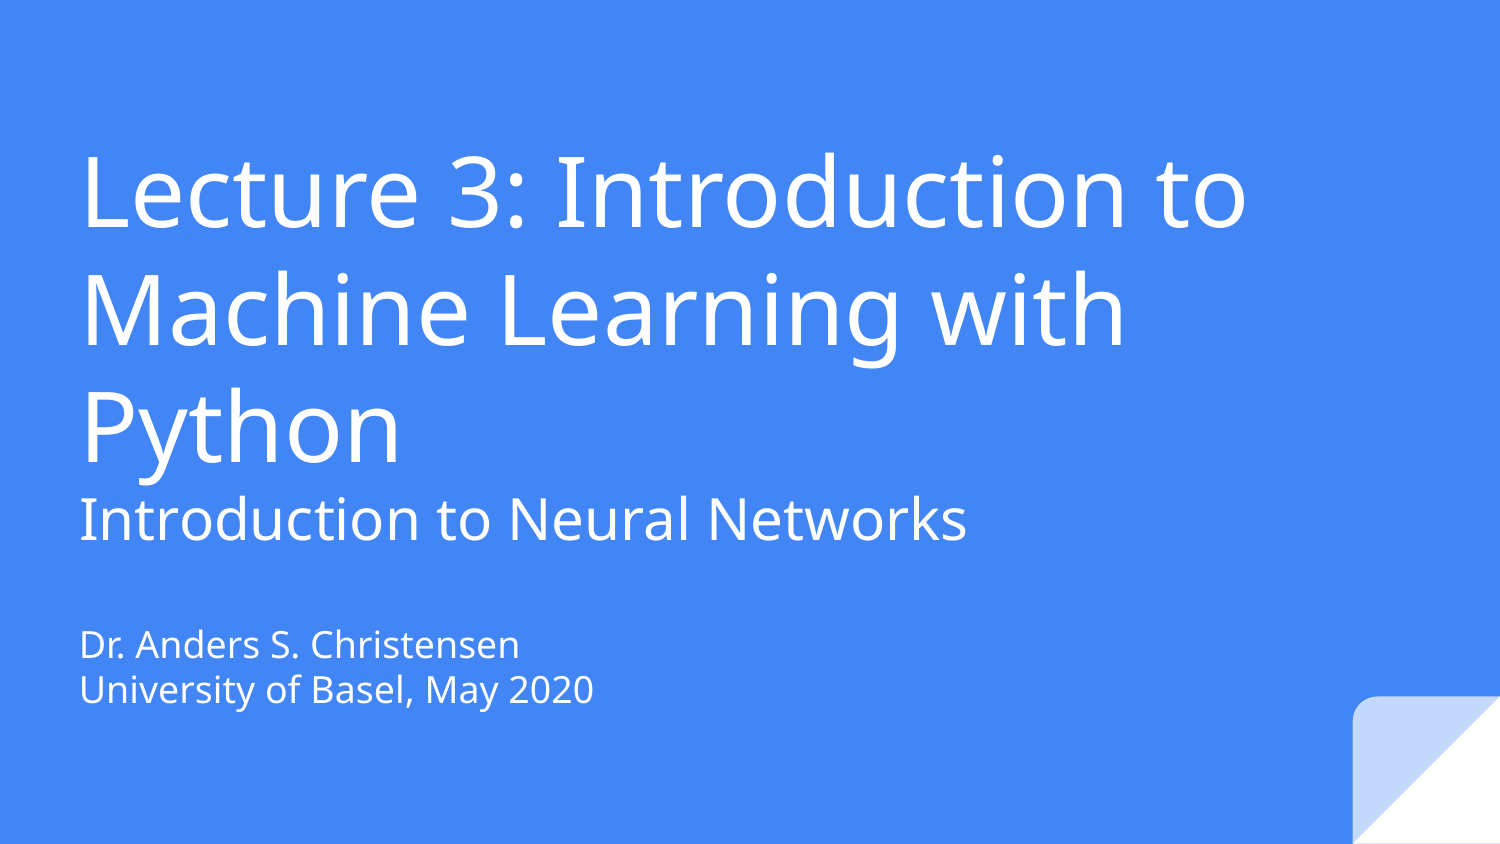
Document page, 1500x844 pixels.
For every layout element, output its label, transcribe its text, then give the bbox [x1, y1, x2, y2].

title Lecture 3: Introduction to Machine Learning with Python Introduction to Neural Networks [64, 184, 1413, 606]
subtitle Dr. Anders S. Christensen University of Basel, May 2020 [63, 606, 1413, 678]
